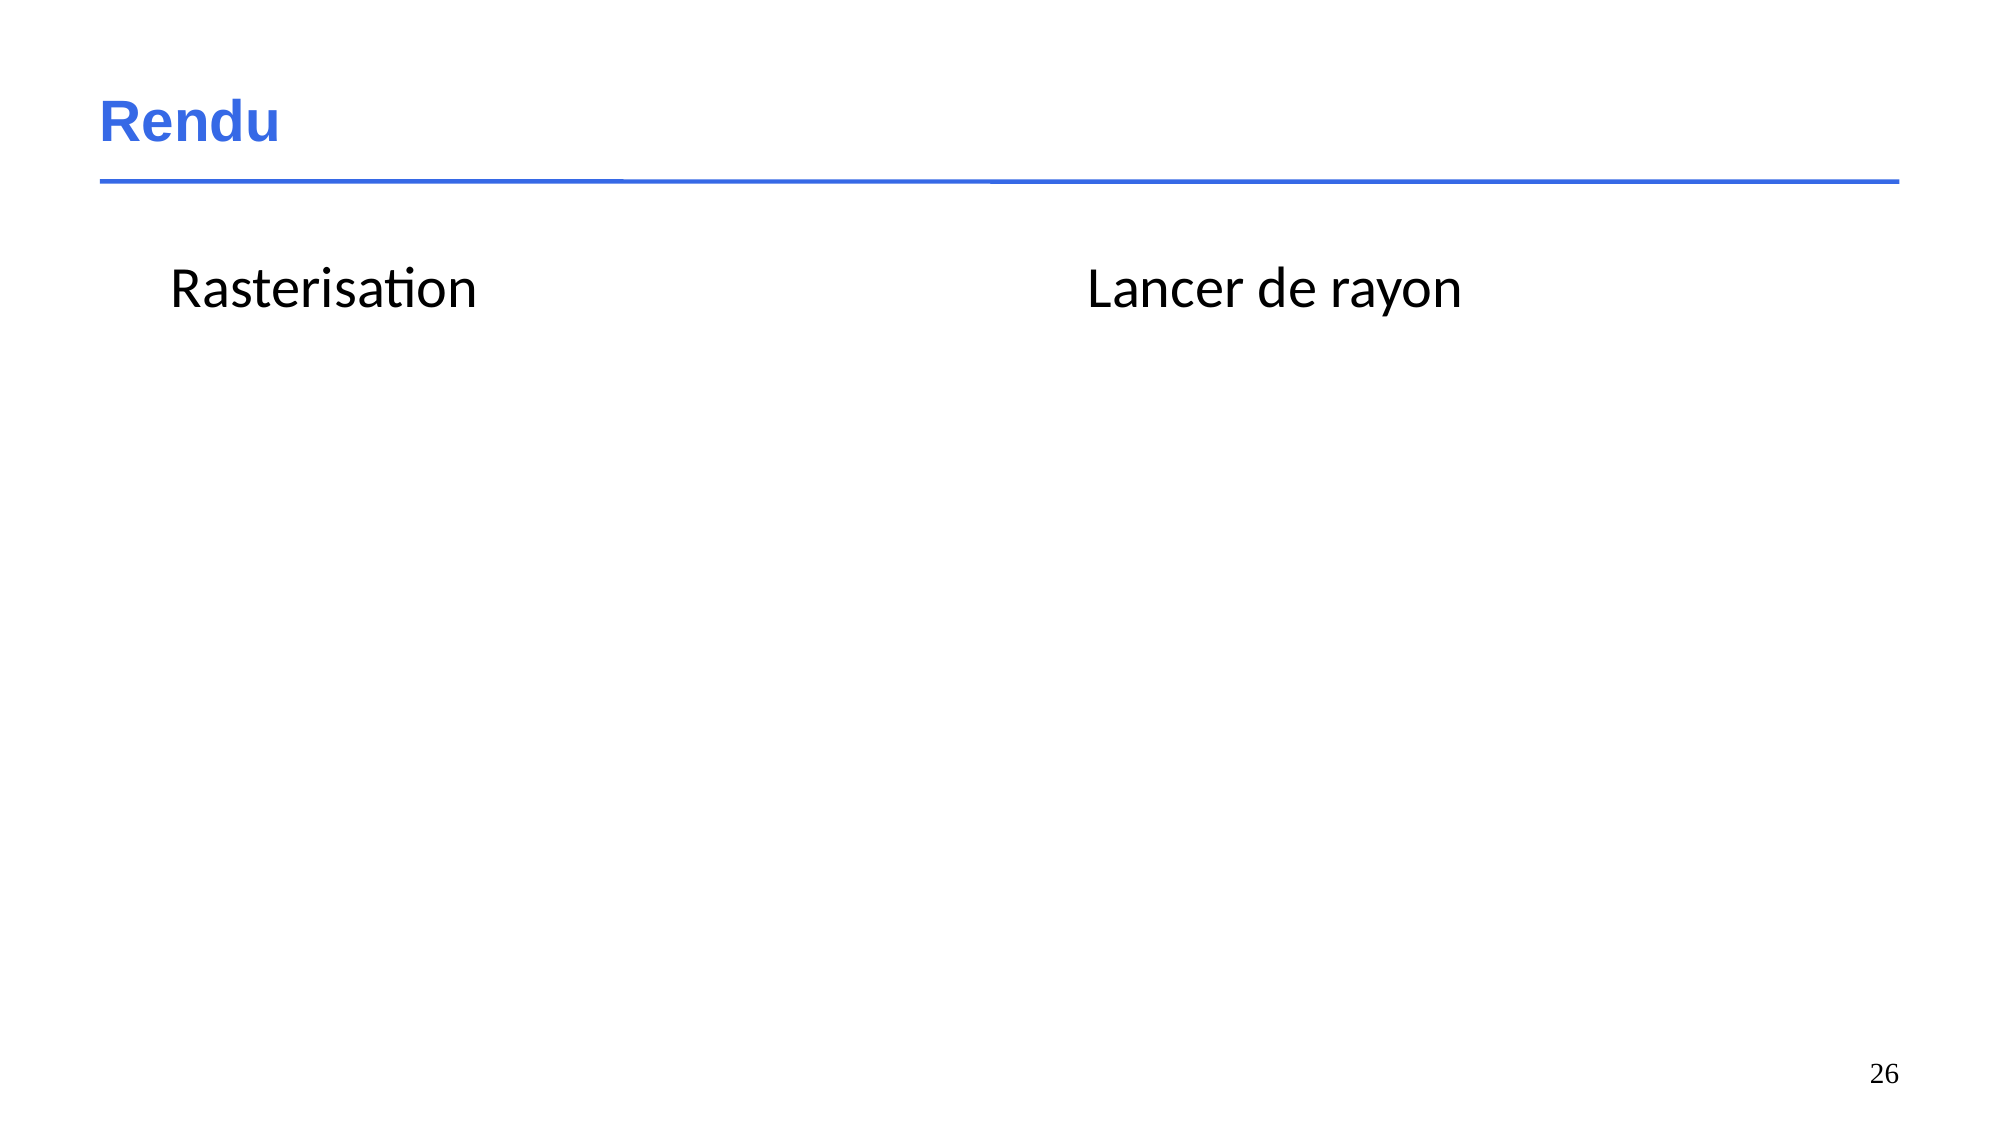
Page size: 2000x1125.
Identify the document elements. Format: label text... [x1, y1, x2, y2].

list Rasterisation Lancer de rayon [100, 263, 1900, 976]
title Rendu [99, 27, 1900, 215]
